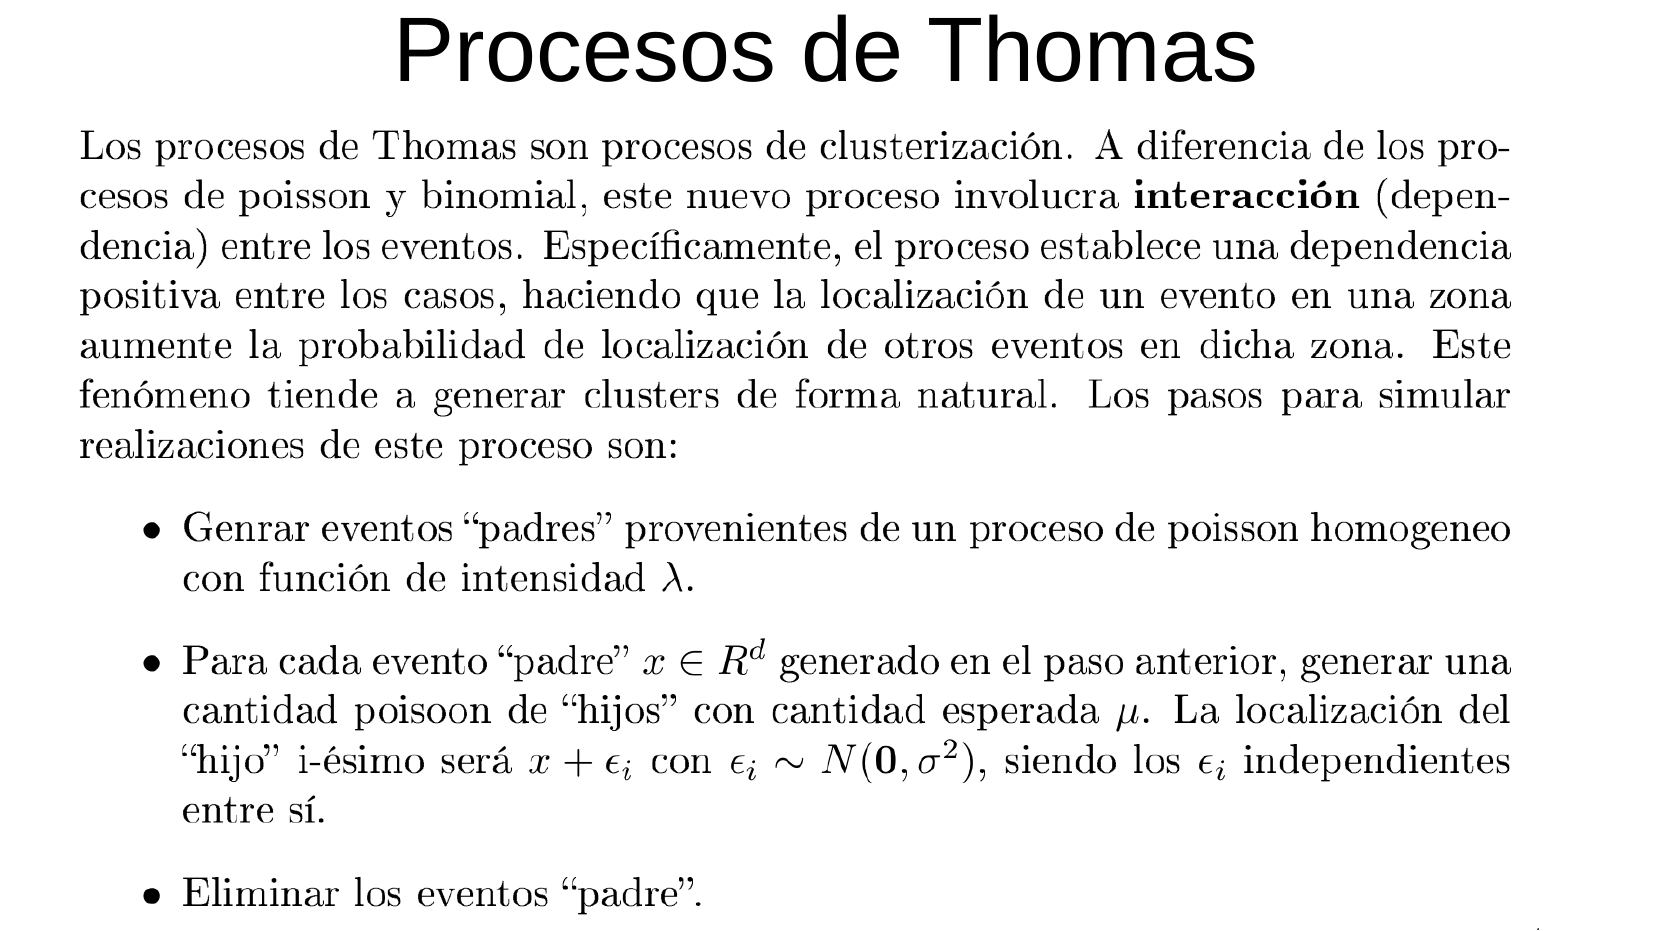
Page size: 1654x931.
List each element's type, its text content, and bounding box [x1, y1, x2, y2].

picture [62, 112, 1539, 930]
title Procesos de Thomas [82, 0, 1571, 128]
